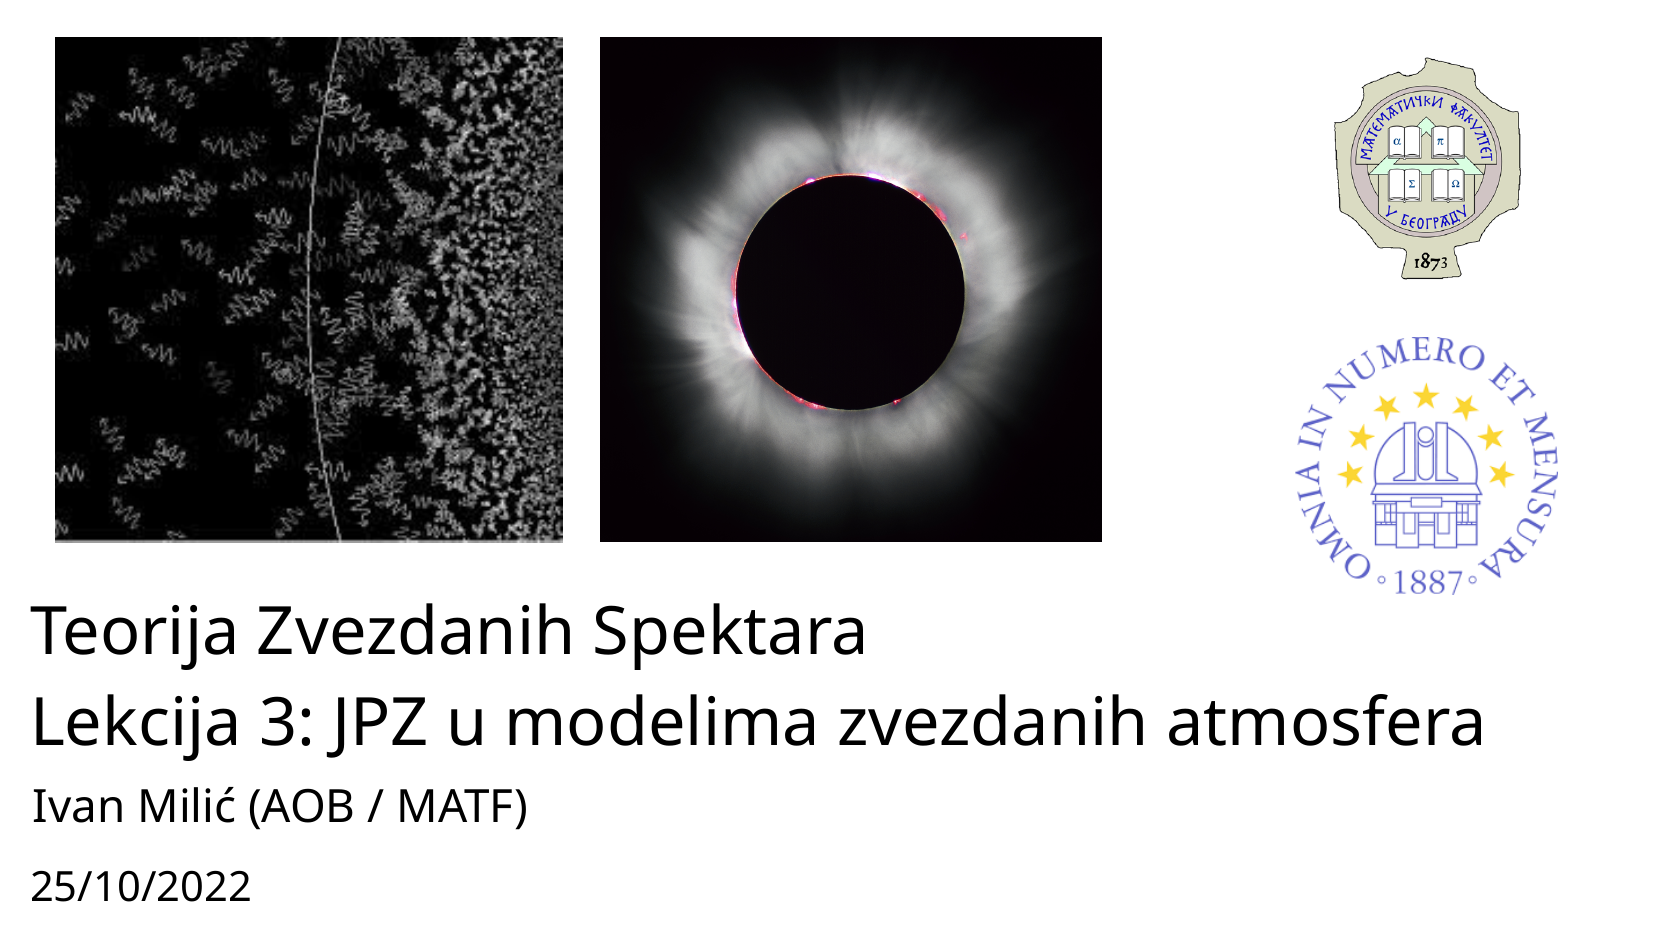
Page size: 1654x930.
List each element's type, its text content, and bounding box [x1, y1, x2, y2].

text_box Ivan Milić (AOB / MATF) [18, 765, 1331, 847]
text_box Teorija Zvezdanih Spektara Lekcija 3: JPZ u modelima zvezdanih atmosfera [30, 583, 1595, 765]
picture [55, 37, 563, 543]
subtitle 25/10/2022 [30, 847, 1530, 923]
picture [1295, 337, 1558, 595]
picture [1237, 25, 1616, 310]
picture [600, 37, 1102, 542]
